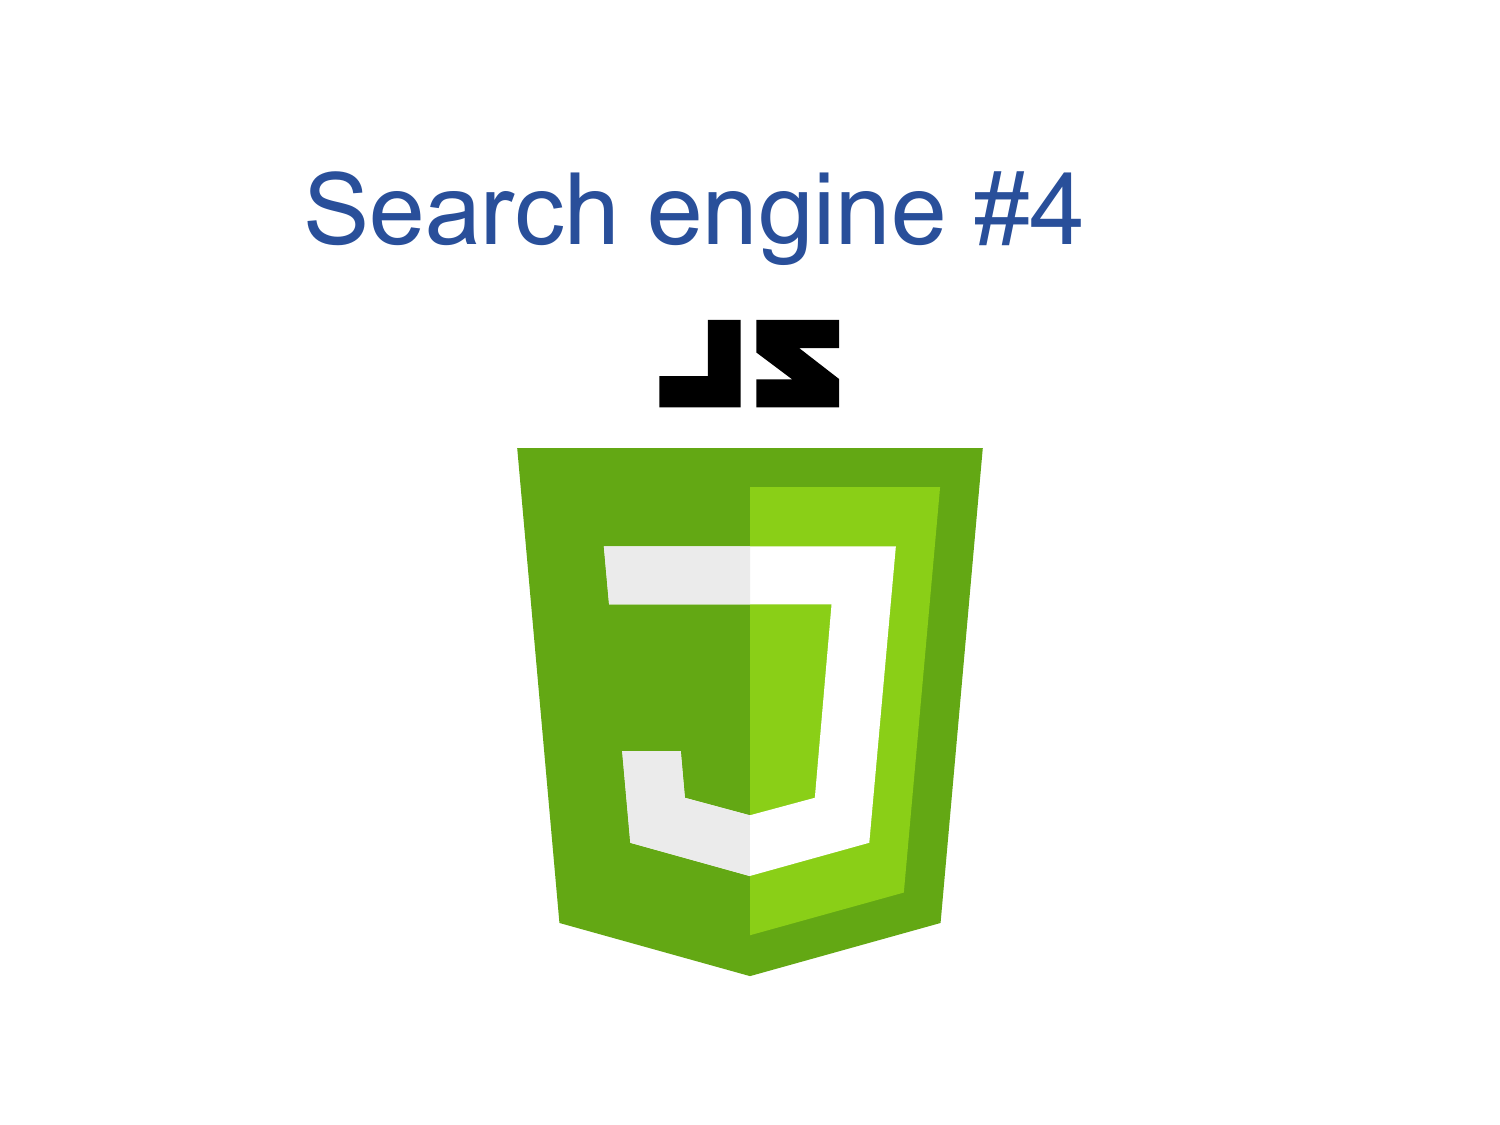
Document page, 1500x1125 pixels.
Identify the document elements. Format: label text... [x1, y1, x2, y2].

picture [516, 319, 984, 977]
title Search engine #4 [181, 115, 1209, 304]
